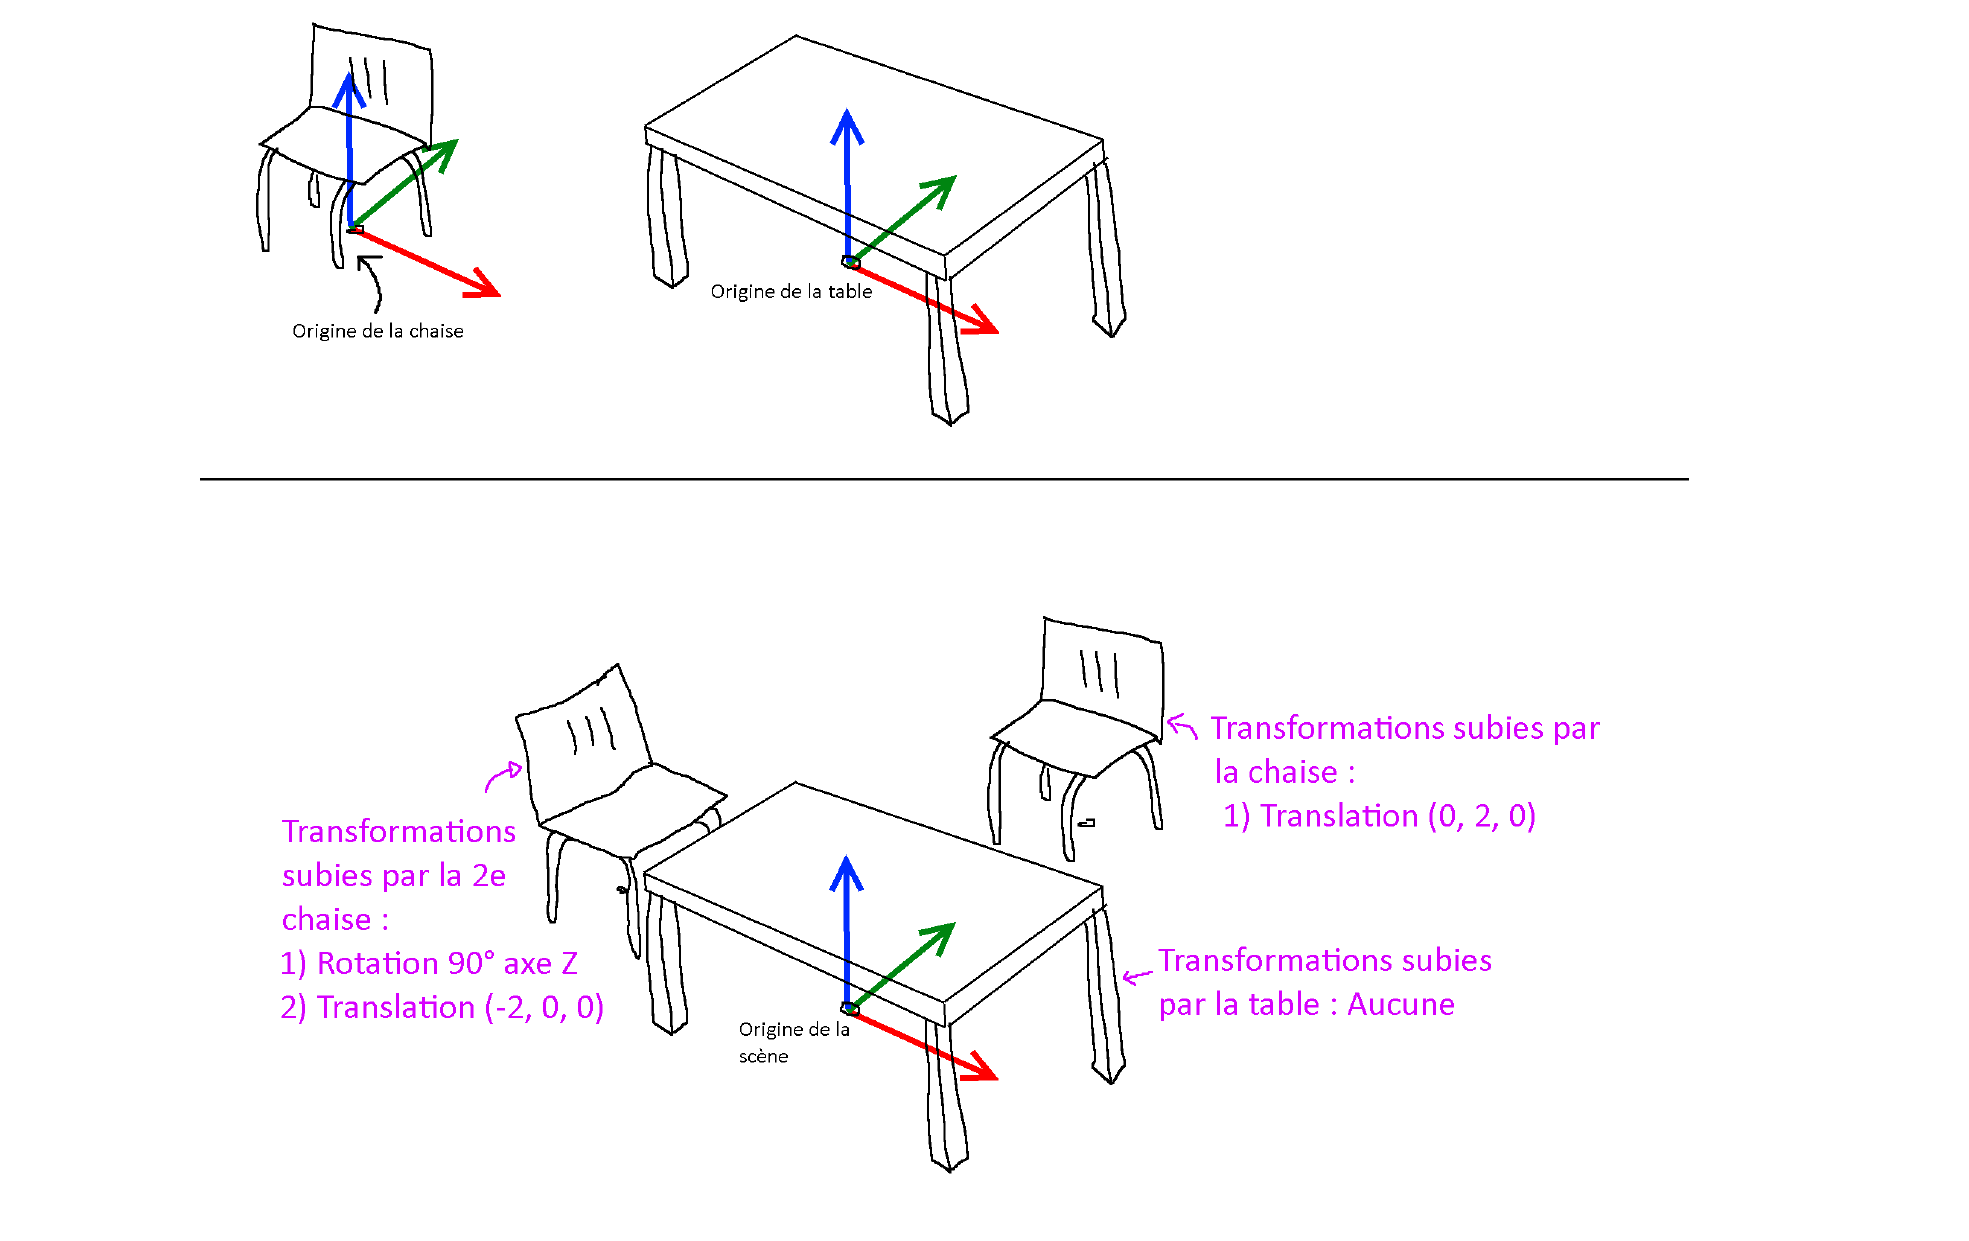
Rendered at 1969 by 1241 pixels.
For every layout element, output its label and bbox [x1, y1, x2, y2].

picture [200, 11, 1689, 1241]
